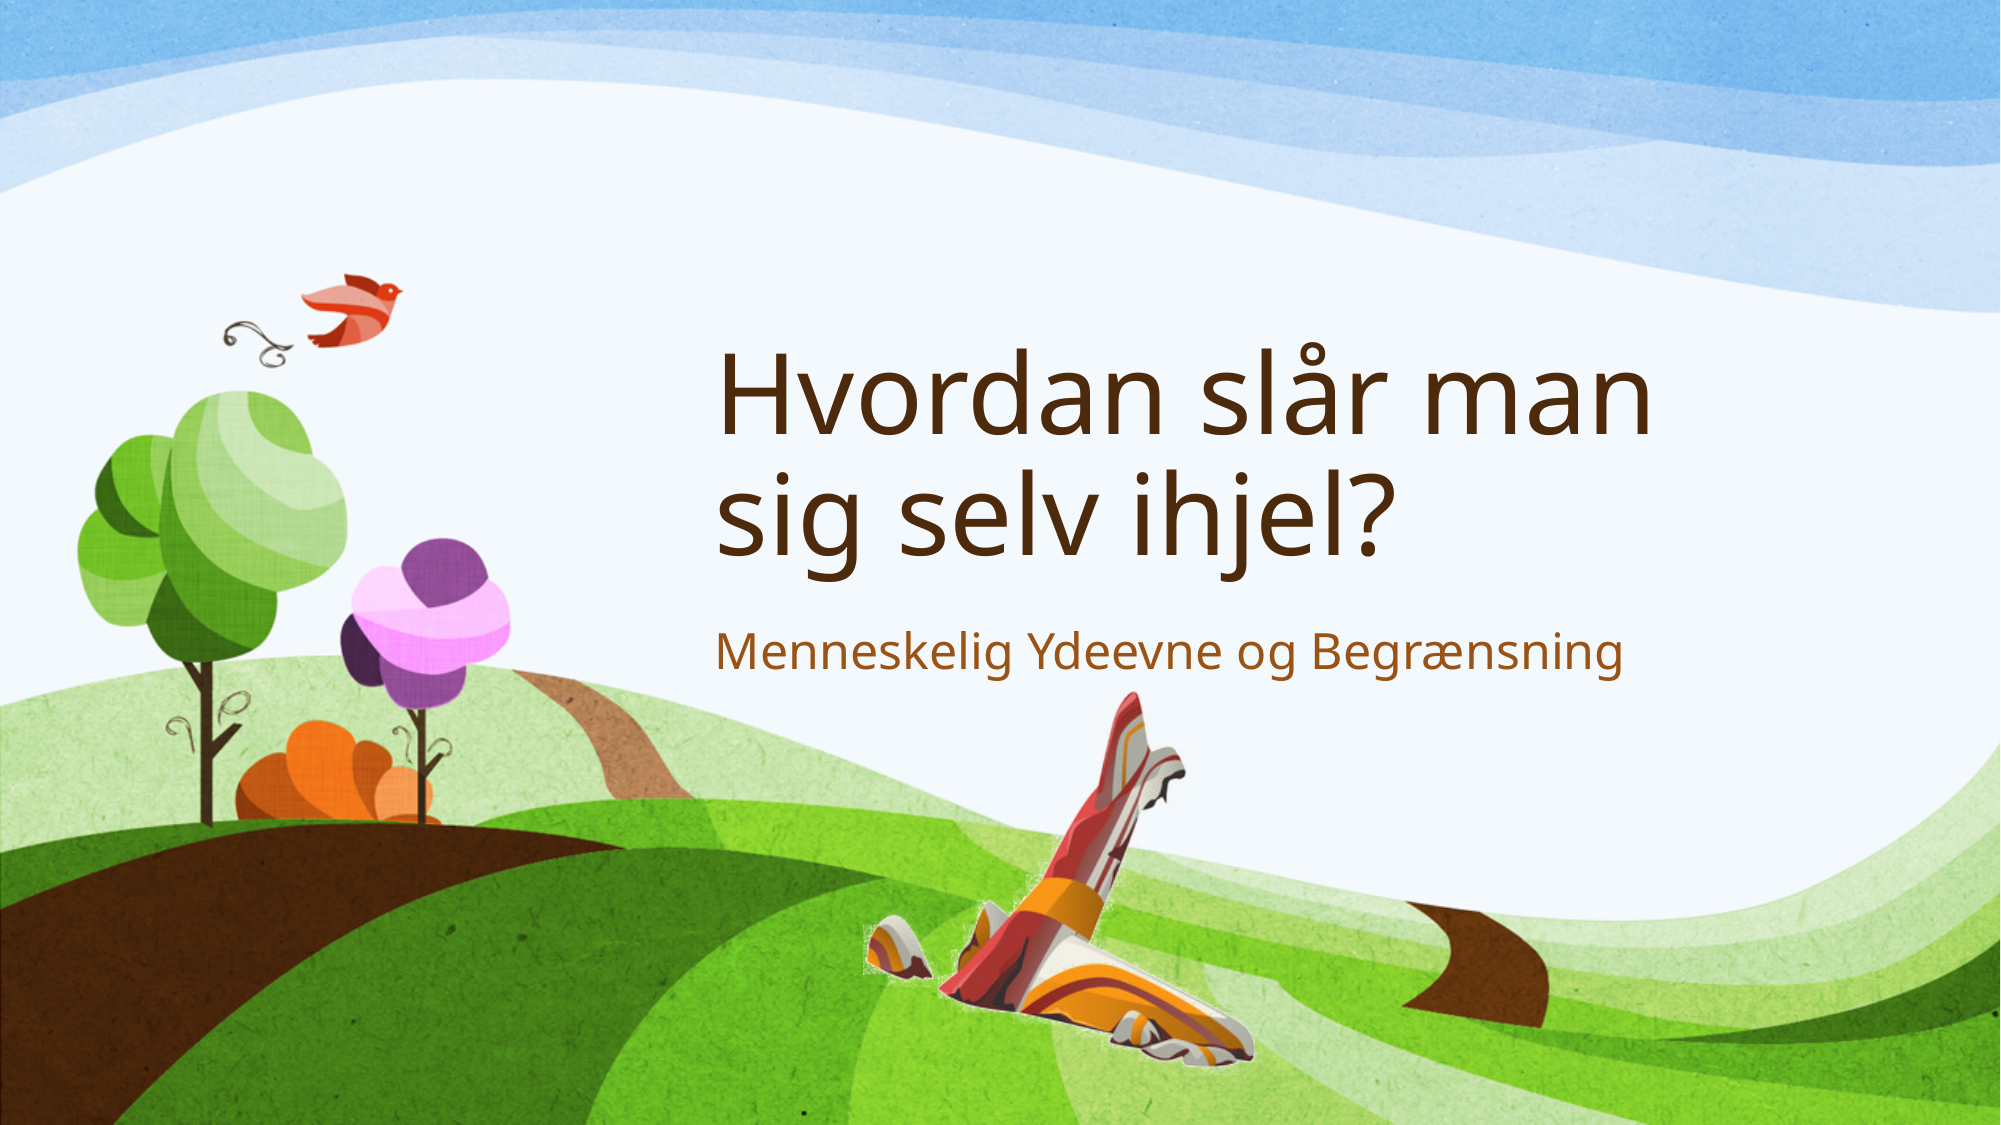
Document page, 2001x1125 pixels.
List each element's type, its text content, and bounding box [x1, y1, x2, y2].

title Hvordan slår man sig selv ihjel? [699, 287, 1825, 588]
subtitle Menneskelig Ydeevne og Begrænsning [699, 612, 1825, 763]
picture [0, 0, 2001, 1125]
